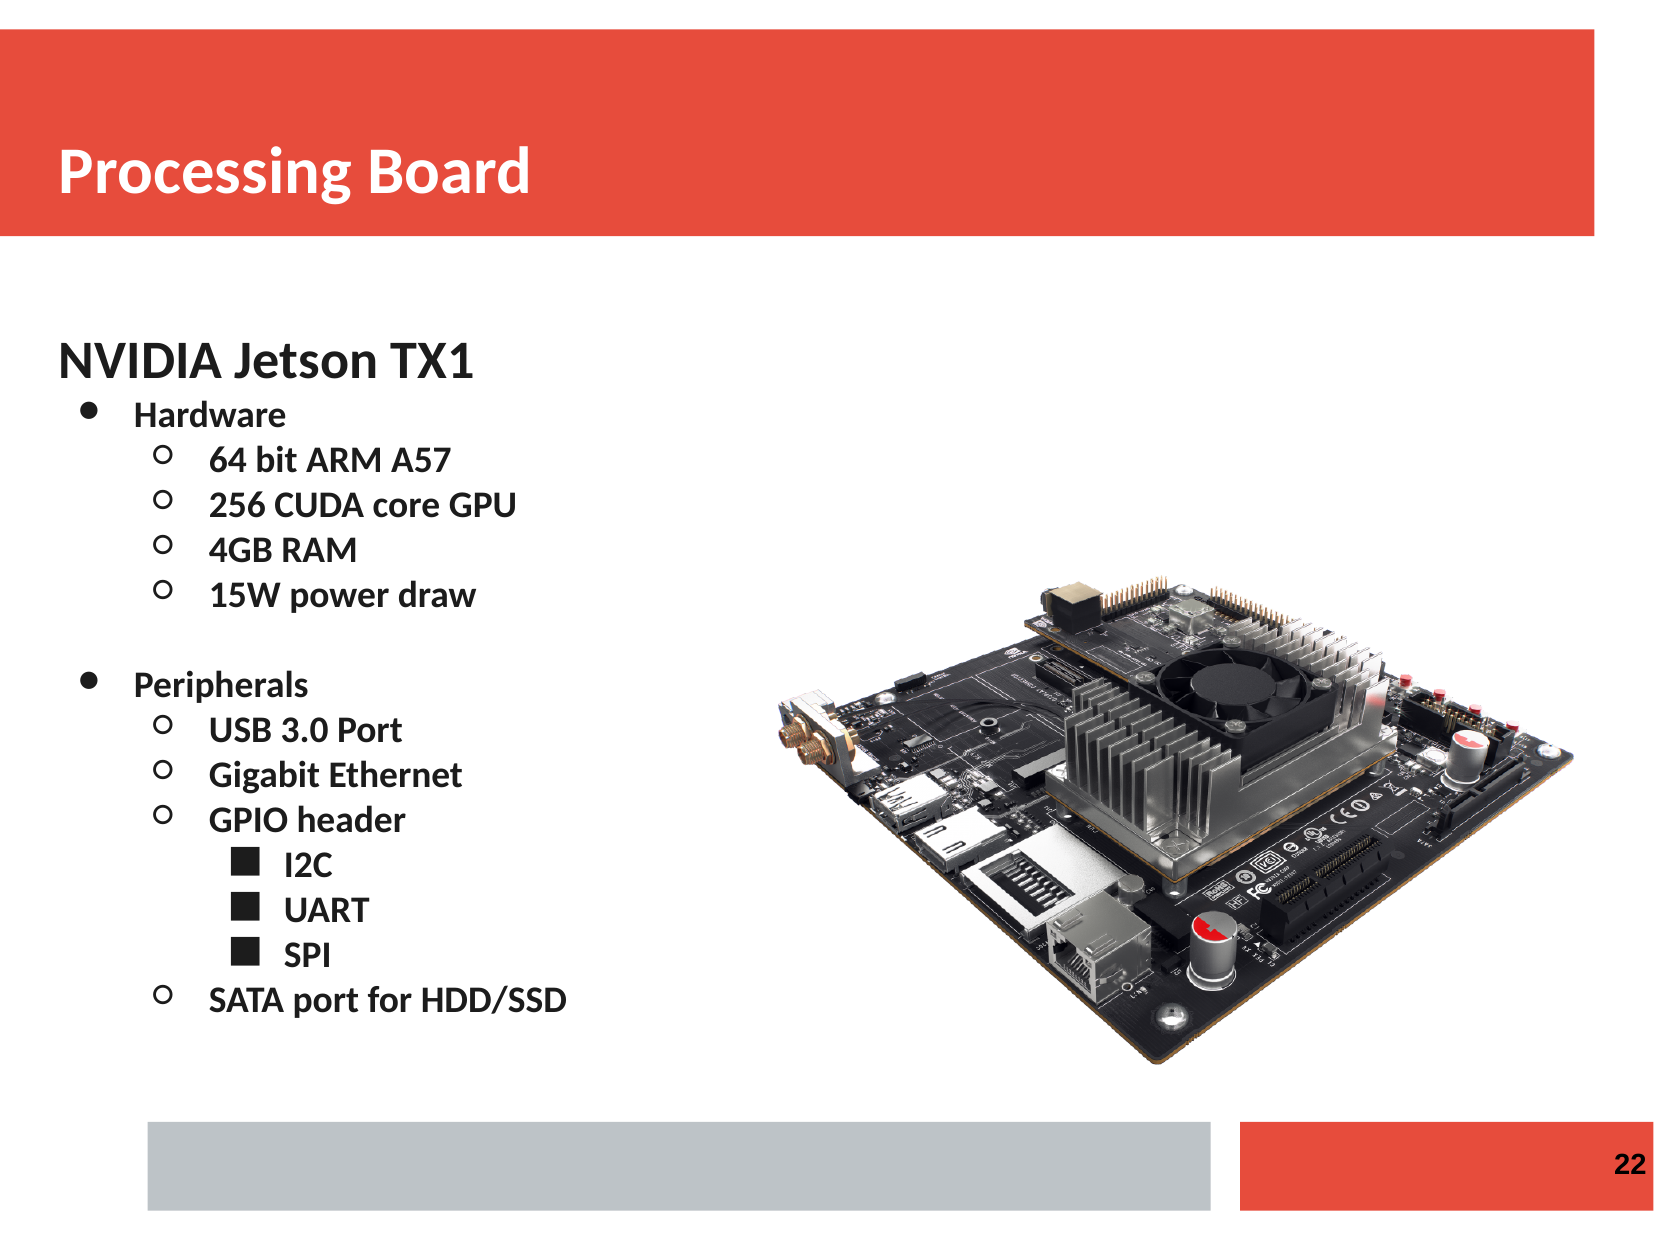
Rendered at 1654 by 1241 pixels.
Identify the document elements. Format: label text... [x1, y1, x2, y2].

picture [684, 565, 1640, 1100]
text_box Processing Board [58, 58, 1595, 207]
slide_number <number> [1547, 1145, 1647, 1241]
text_box NVIDIA Jetson TX1 Hardware 64 bit ARM A57 256 CUDA core GPU 4GB RAM 15W power draw Peripherals USB 3.0 Port Gigabit Ethernet GPIO header I2C UART SPI SATA port for HDD/SSD [58, 324, 1565, 1093]
